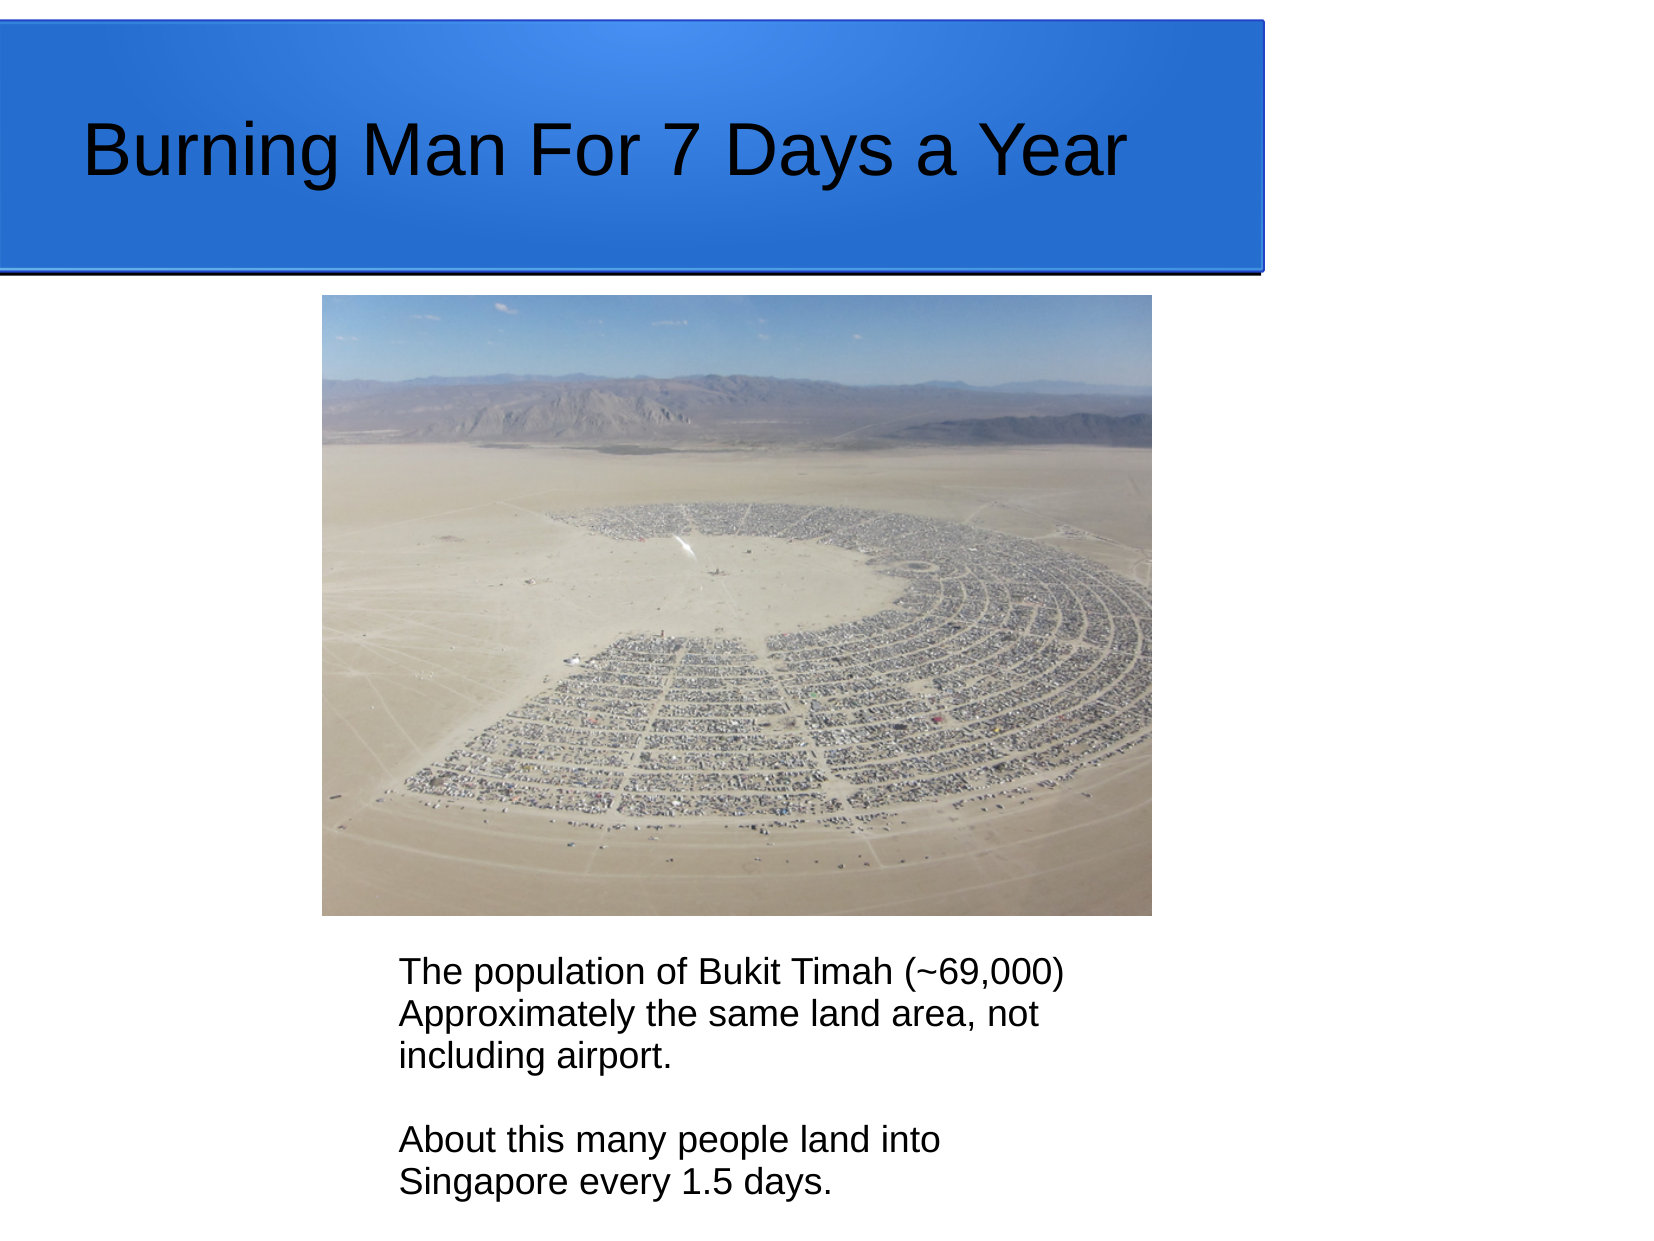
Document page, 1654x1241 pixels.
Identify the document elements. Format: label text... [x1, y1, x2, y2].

text_box The population of Bukit Timah (~69,000) Approximately the same land area, not including airport. About this many people land into Singapore every 1.5 days. [383, 943, 1093, 1211]
title Burning Man For 7 Days a Year [82, 47, 1235, 252]
picture [322, 295, 1152, 916]
